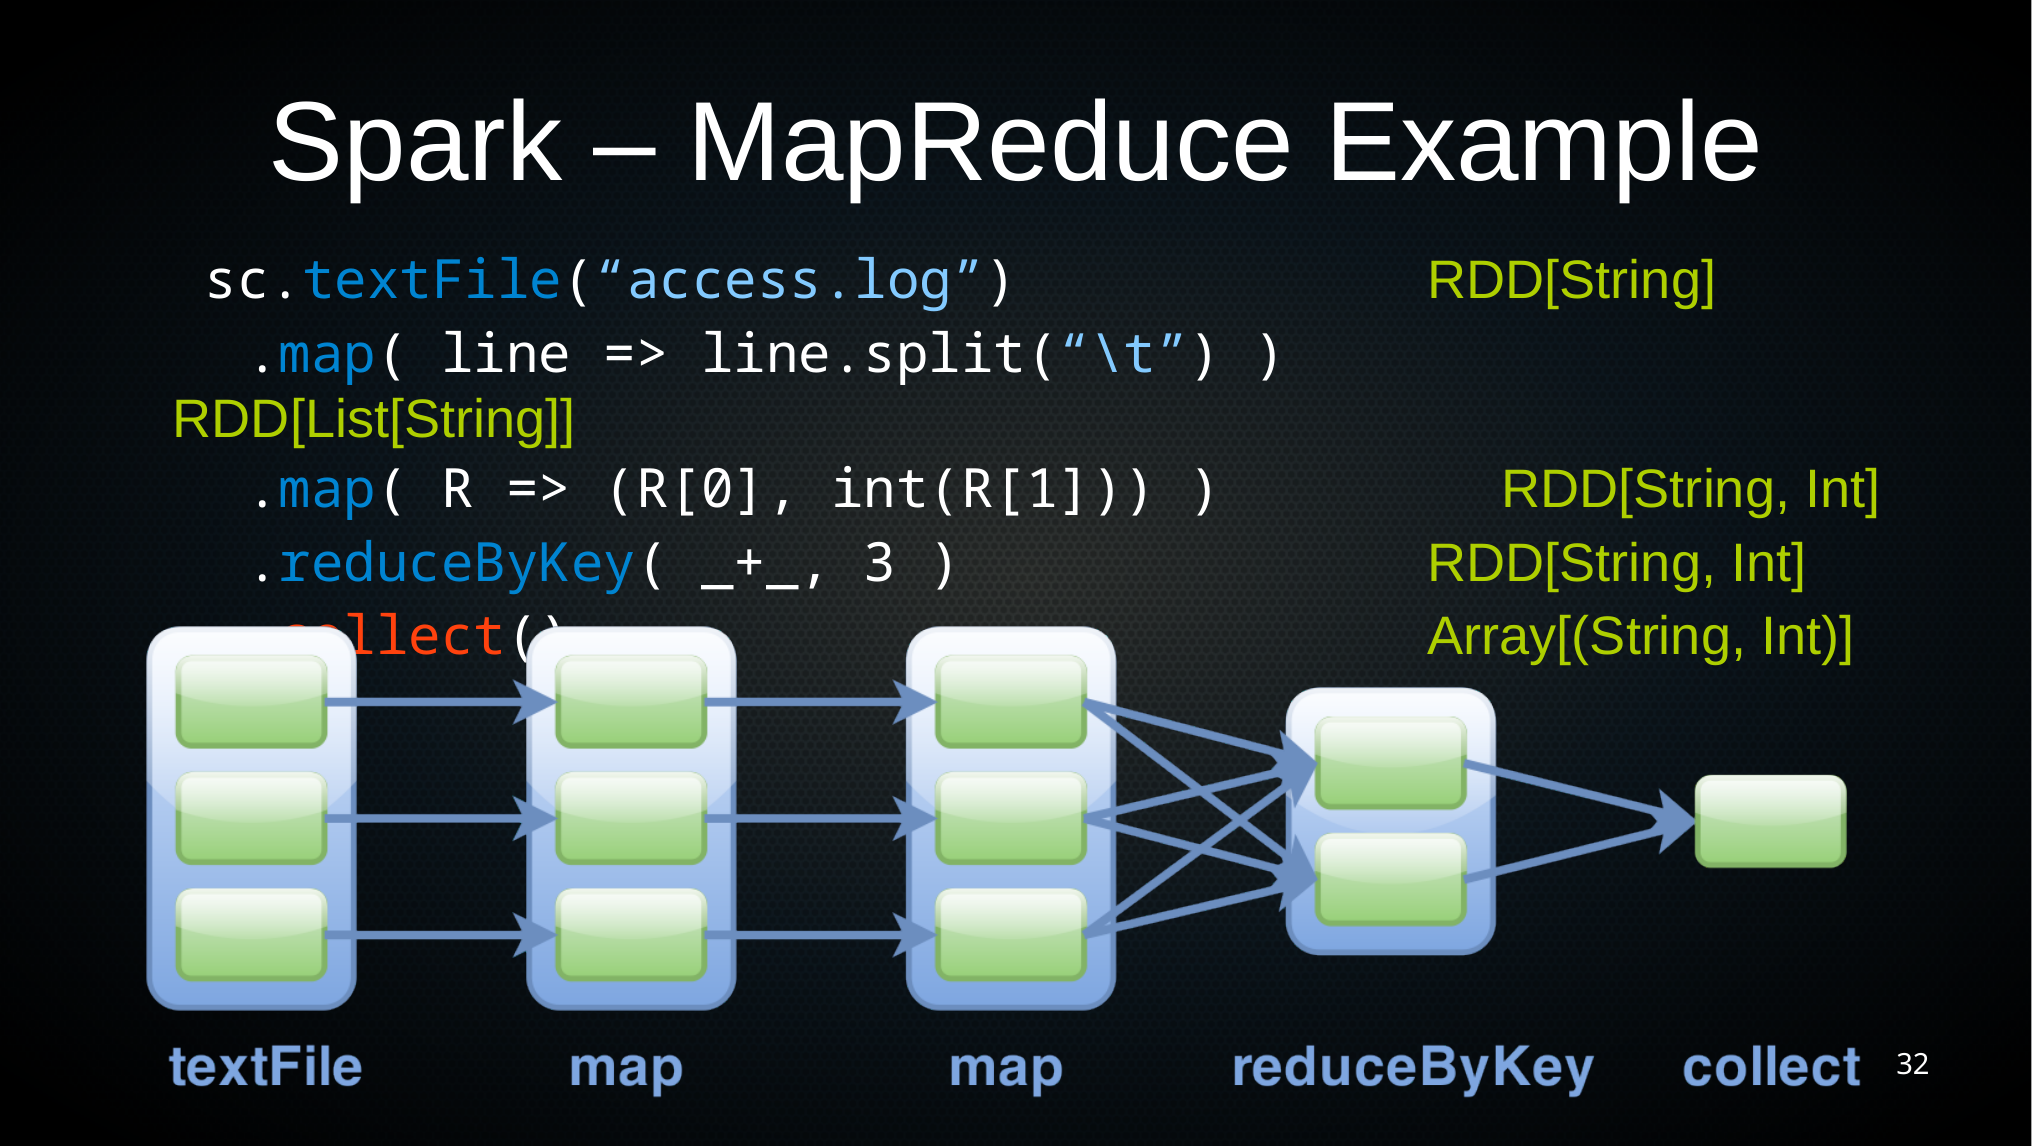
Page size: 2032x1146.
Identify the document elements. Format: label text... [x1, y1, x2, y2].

title Spark – MapReduce Example [101, 45, 1930, 237]
list sc.textFile(“access.log”) RDD[String] .map( line => line.split(“\t”) ) RDD[List[String]] .map( R => (R[0], int(R[1])) ) RDD[String, Int] .reduceByKey( _+_, 3 ) RDD[String, Int] .collect() Array[(String, Int)] [101, 240, 1890, 906]
picture [0, 0, 2032, 1146]
